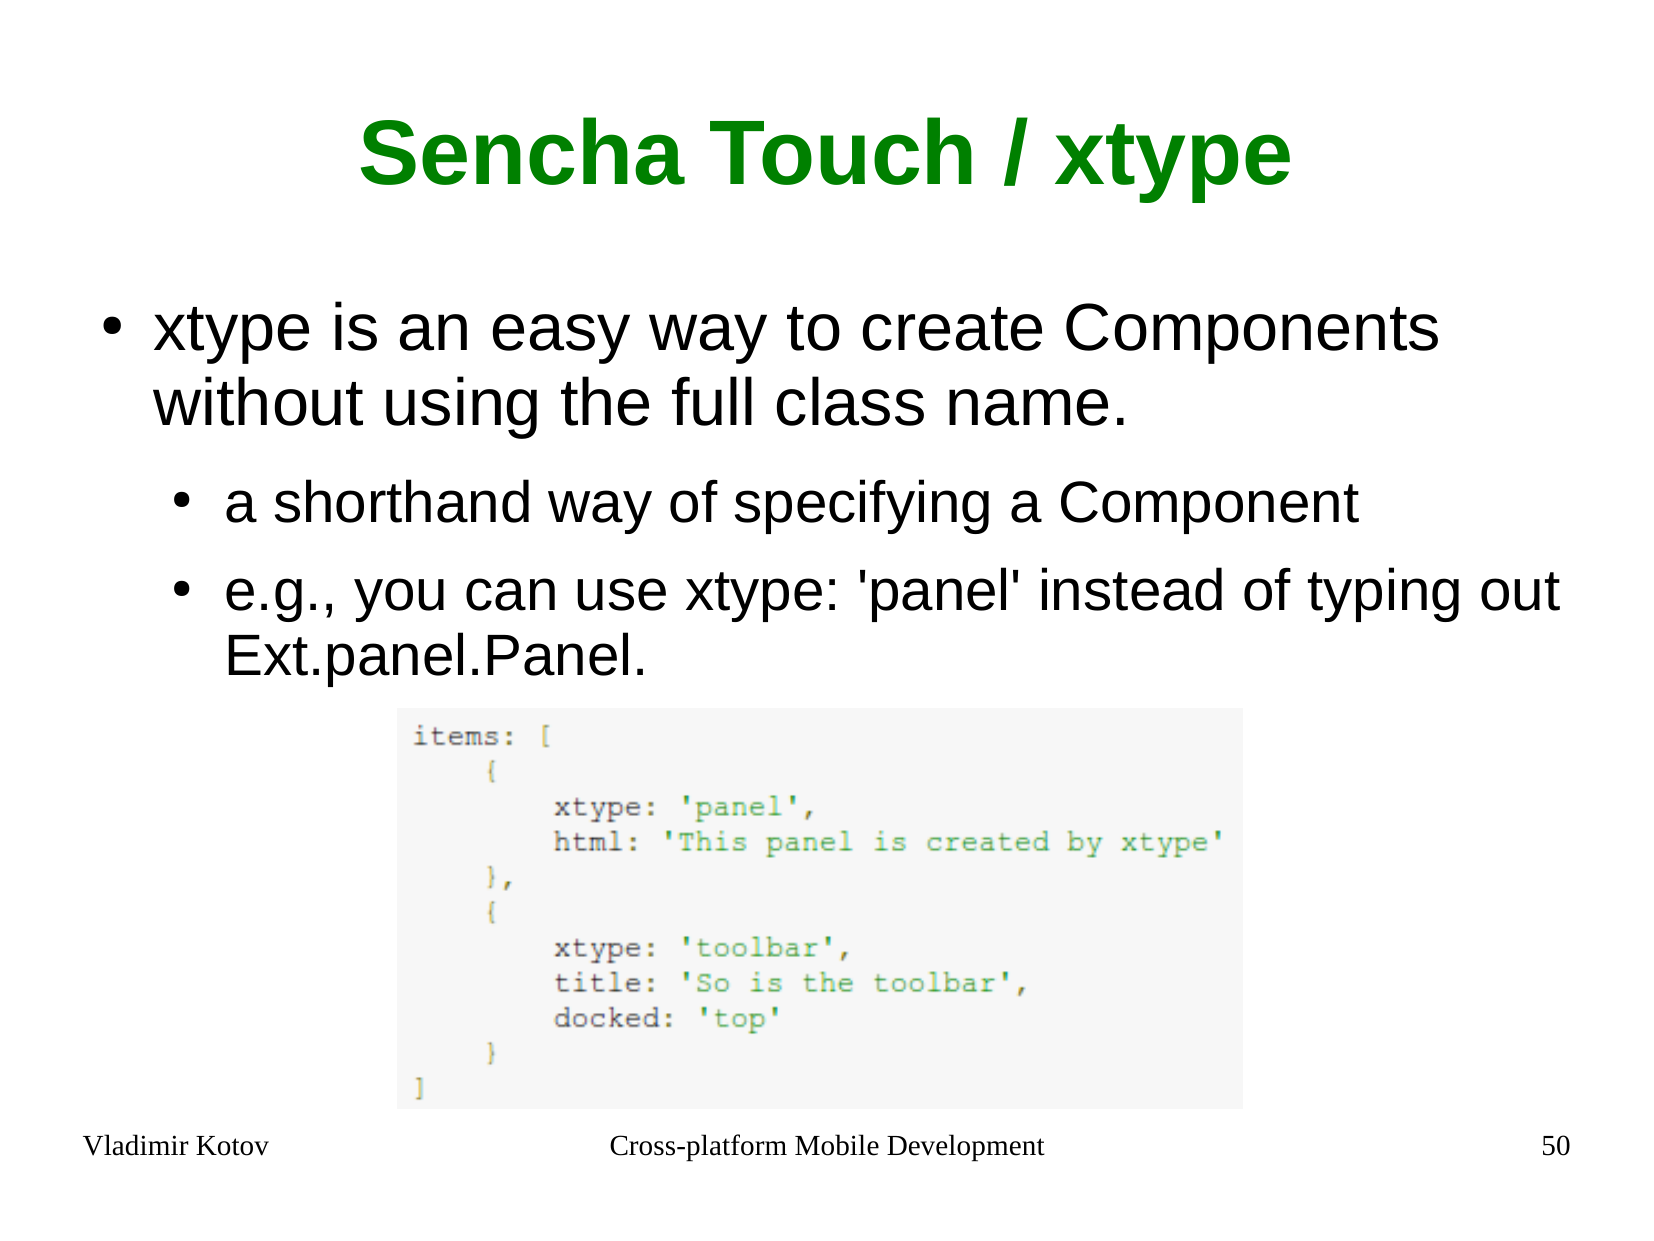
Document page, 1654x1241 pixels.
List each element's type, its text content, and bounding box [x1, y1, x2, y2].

list xtype is an easy way to create Components without using the full class name. a shorthand way of specifying a Component e.g., you can use xtype: 'panel' instead of typing out Ext.panel.Panel. [82, 290, 1571, 1109]
picture [397, 708, 1243, 1109]
title Sencha Touch / xtype [82, 49, 1571, 257]
